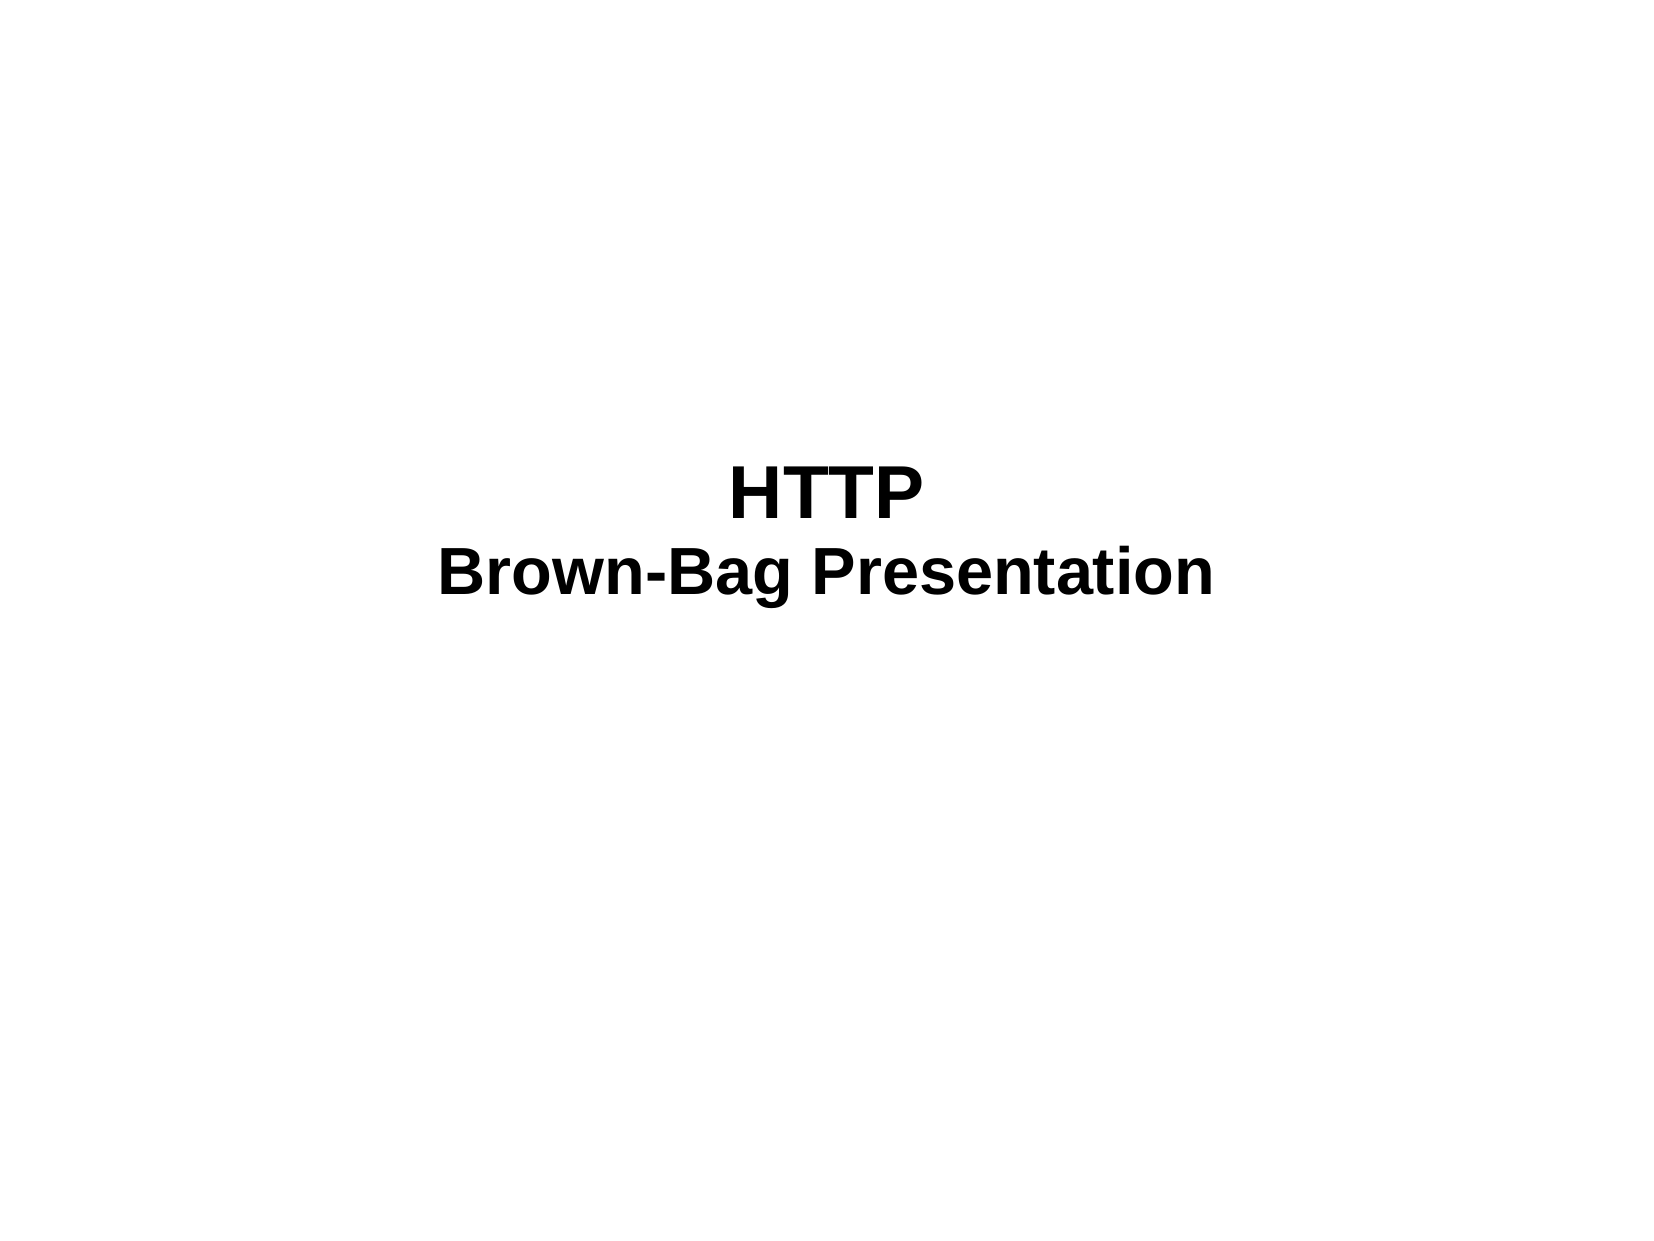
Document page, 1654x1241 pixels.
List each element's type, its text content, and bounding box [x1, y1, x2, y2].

subtitle HTTP Brown-Bag Presentation [82, 49, 1571, 1010]
